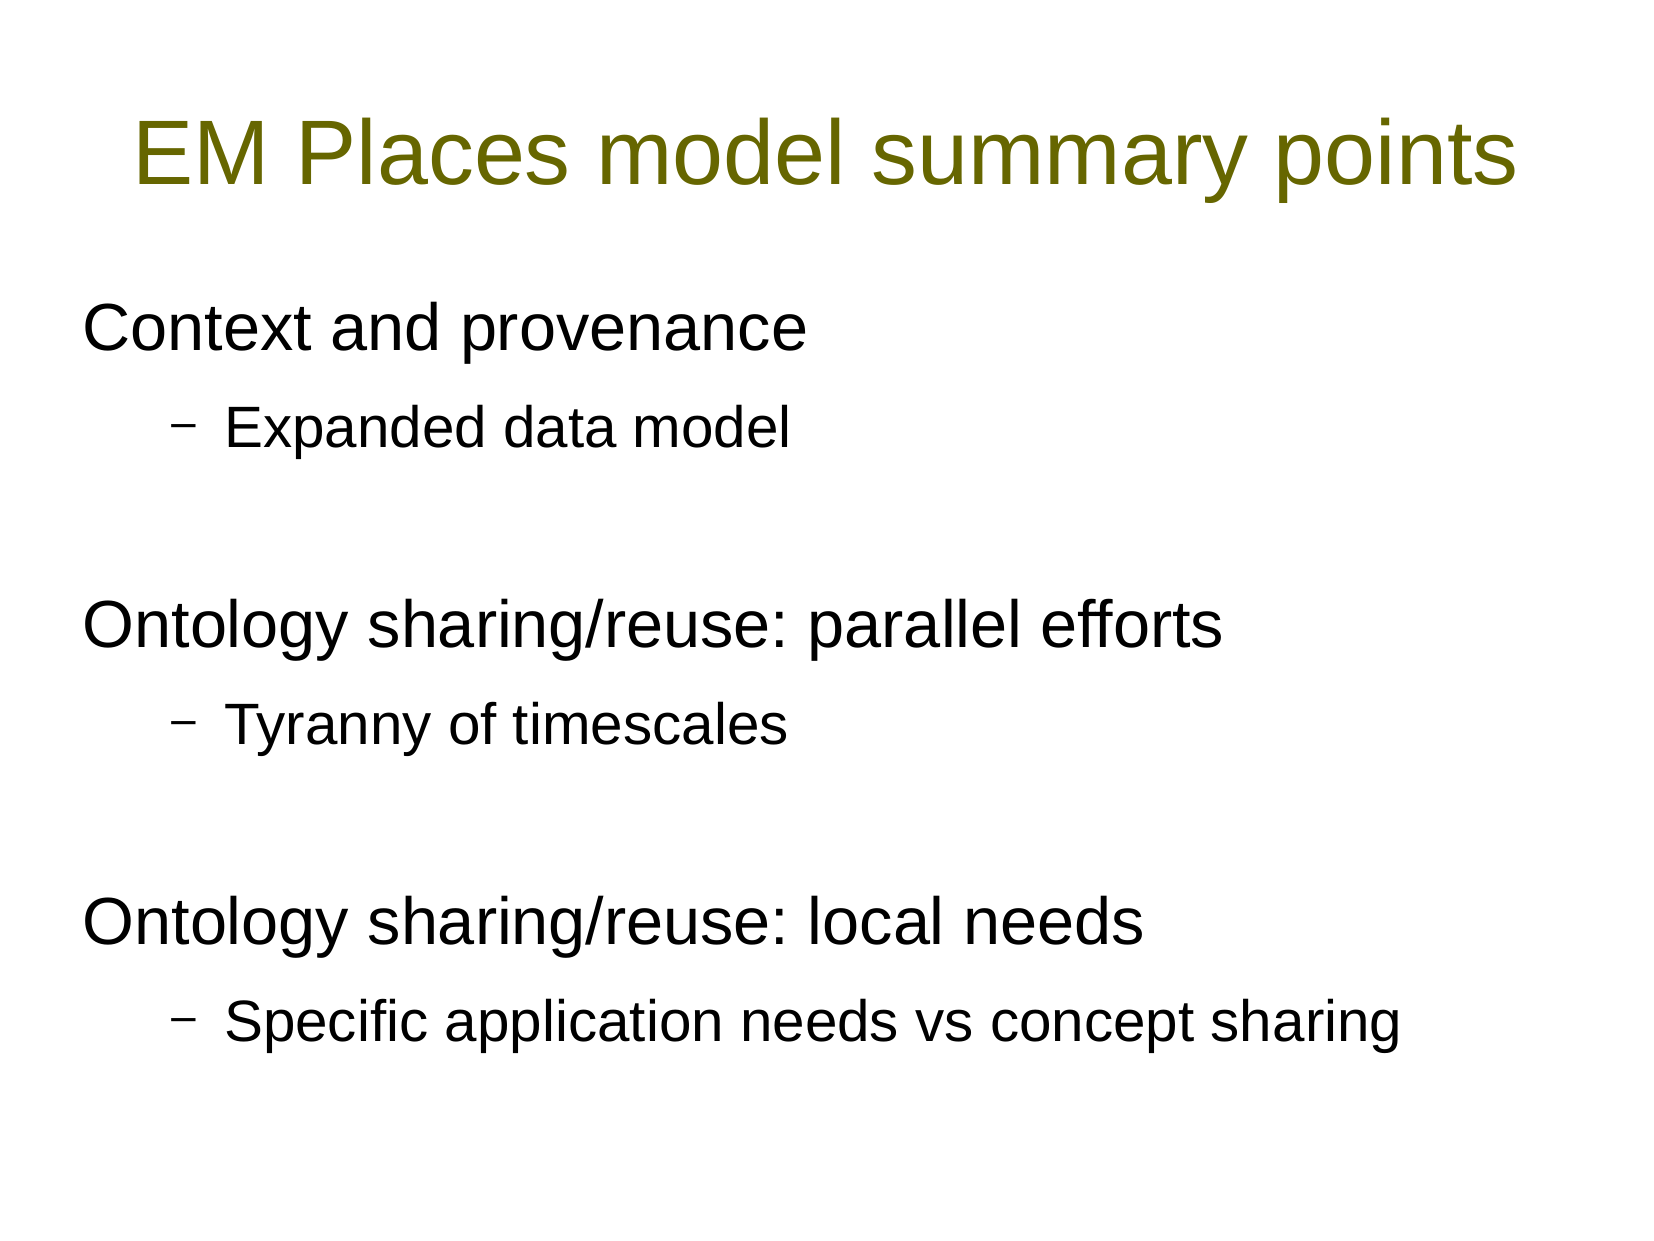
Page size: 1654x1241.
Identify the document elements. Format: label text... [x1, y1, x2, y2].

title EM Places model summary points [82, 49, 1571, 257]
list Context and provenance Expanded data model Ontology sharing/reuse: parallel efforts Tyranny of timescales Ontology sharing/reuse: local needs Specific application needs vs concept sharing [82, 290, 1571, 1109]
